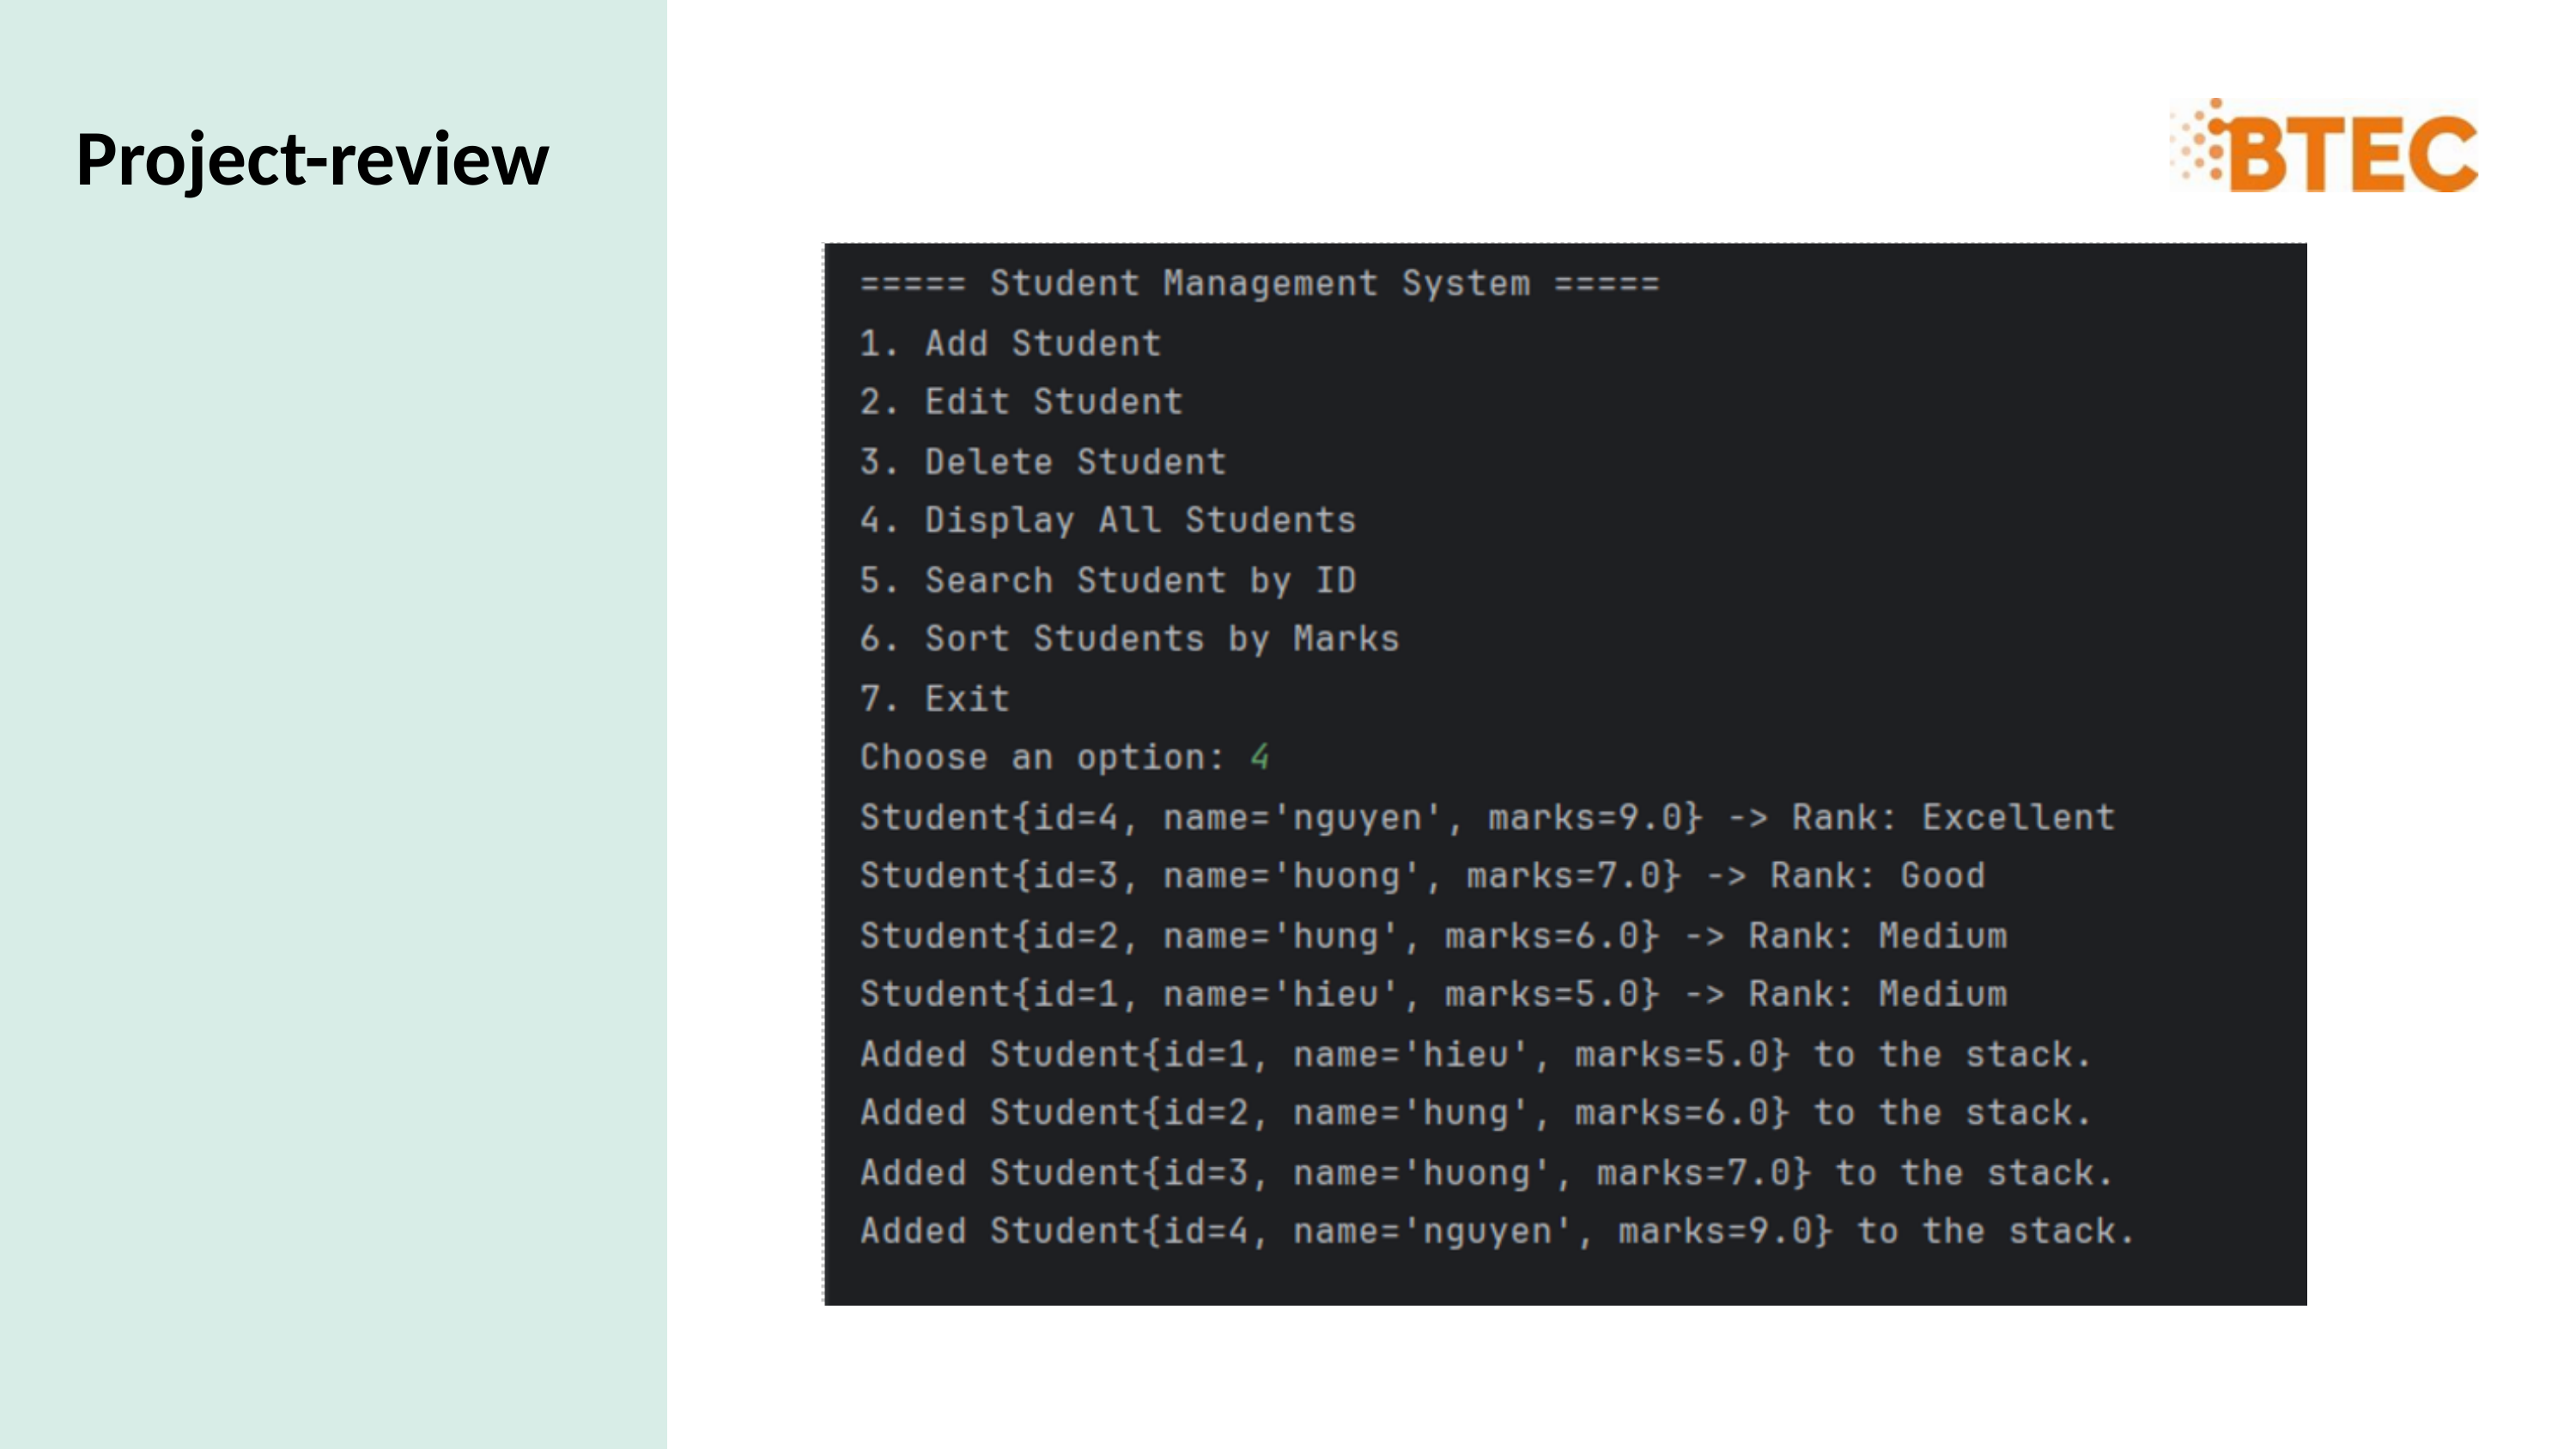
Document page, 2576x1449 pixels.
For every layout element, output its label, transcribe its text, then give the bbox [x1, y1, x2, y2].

text_box [2169, 98, 2479, 192]
picture [820, 242, 2307, 1306]
text_box Project-review [76, 69, 922, 190]
text_box [0, 0, 667, 1449]
